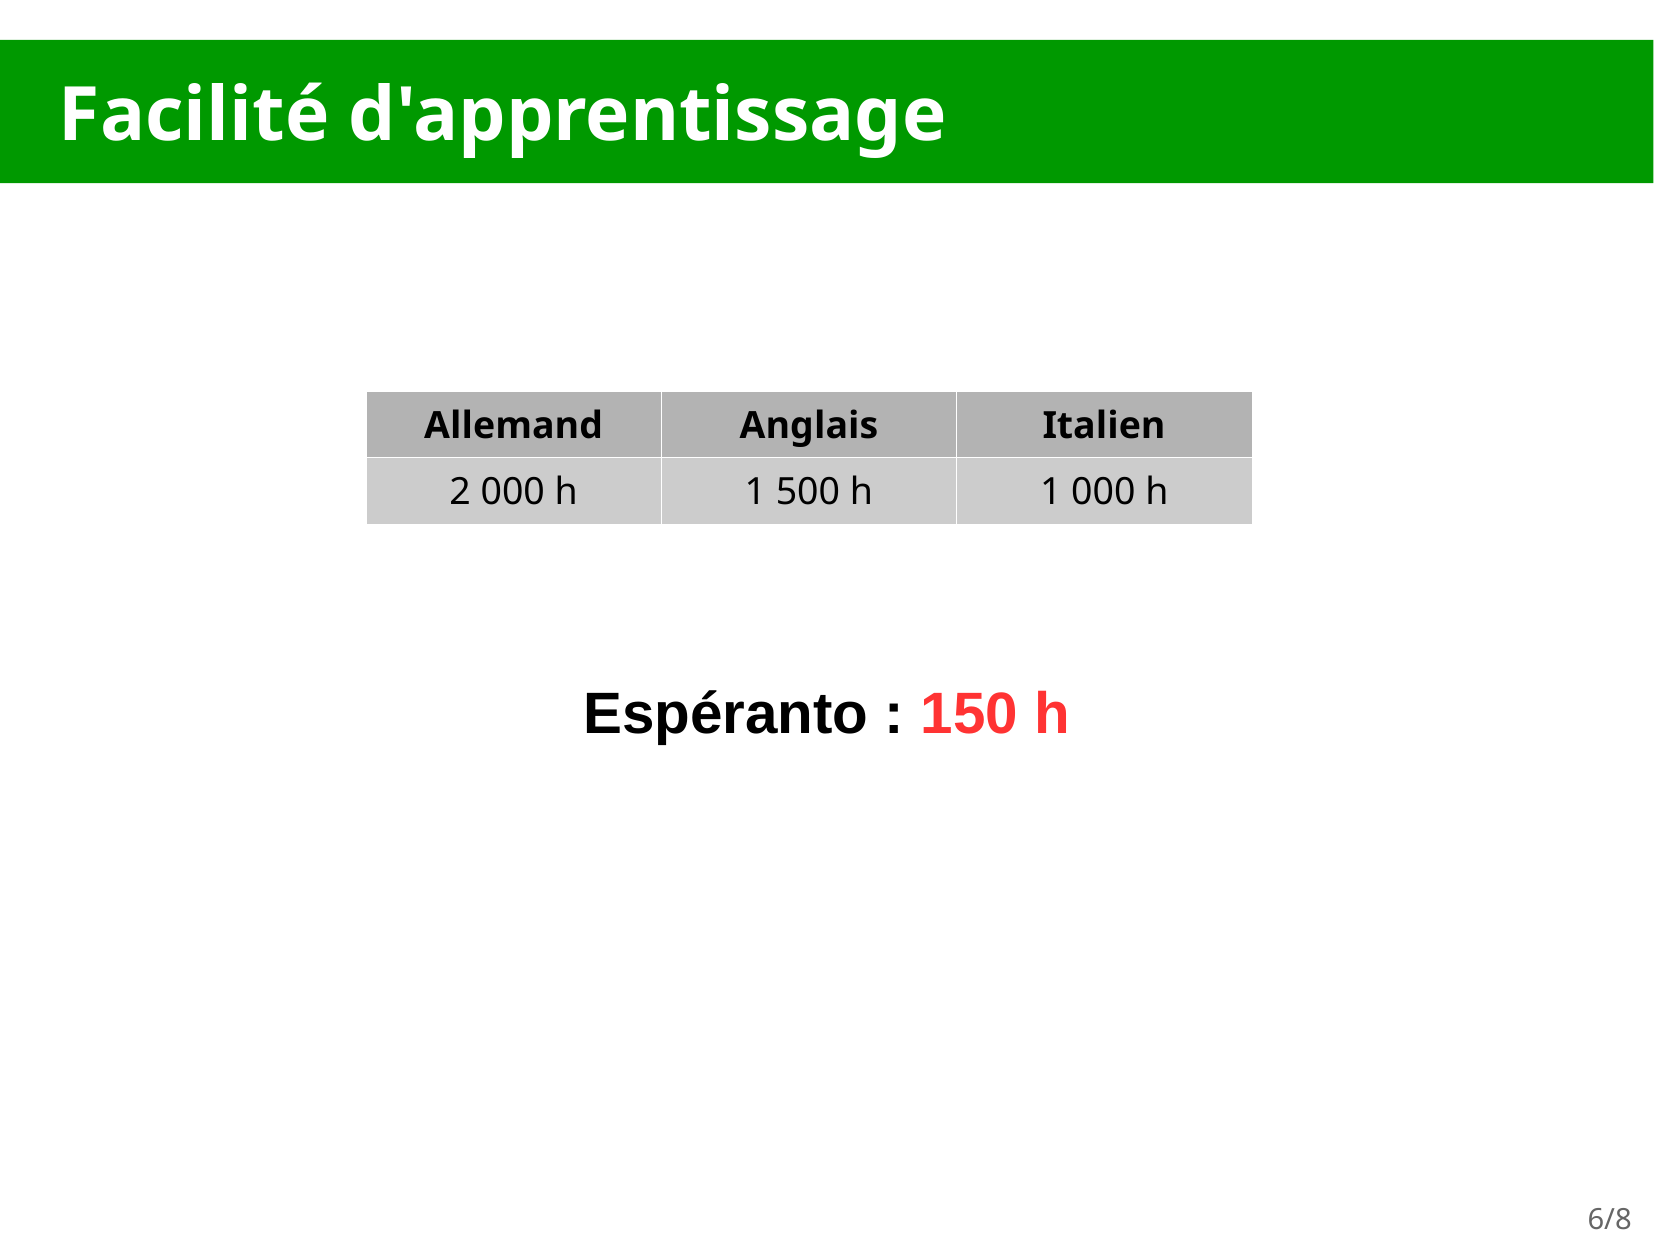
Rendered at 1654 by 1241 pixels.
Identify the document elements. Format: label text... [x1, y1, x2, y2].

table_header Italien [957, 392, 1252, 457]
table_header Allemand [367, 392, 661, 457]
title Facilité d'apprentissage [0, 39, 1654, 184]
table_cell 1 000 h [957, 458, 1252, 524]
table_cell 2 000 h [367, 458, 661, 524]
table_header Anglais [662, 392, 956, 457]
text_box Espéranto : 150 h [0, 673, 1654, 754]
table_cell 1 500 h [662, 458, 956, 524]
text_box <number>/8 [1446, 1191, 1647, 1241]
